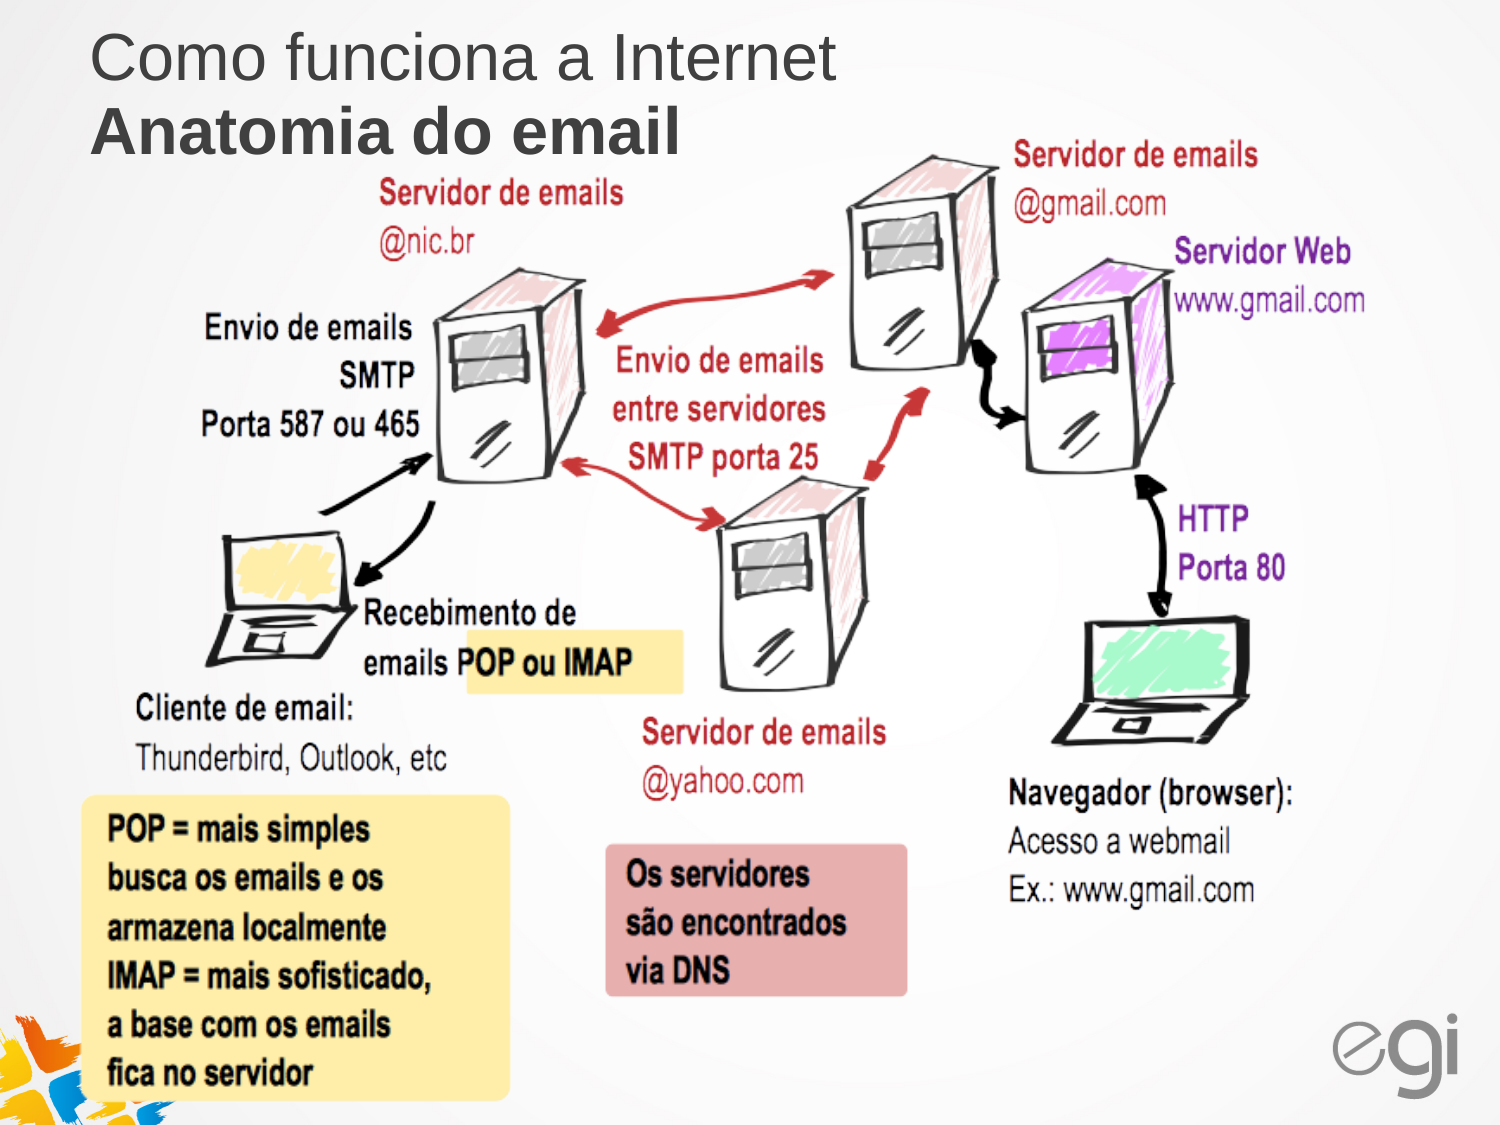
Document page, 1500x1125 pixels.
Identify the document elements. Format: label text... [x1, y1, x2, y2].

picture [0, 0, 1500, 1125]
text_box Como funciona a Internet Anatomia do email [75, 0, 1426, 82]
